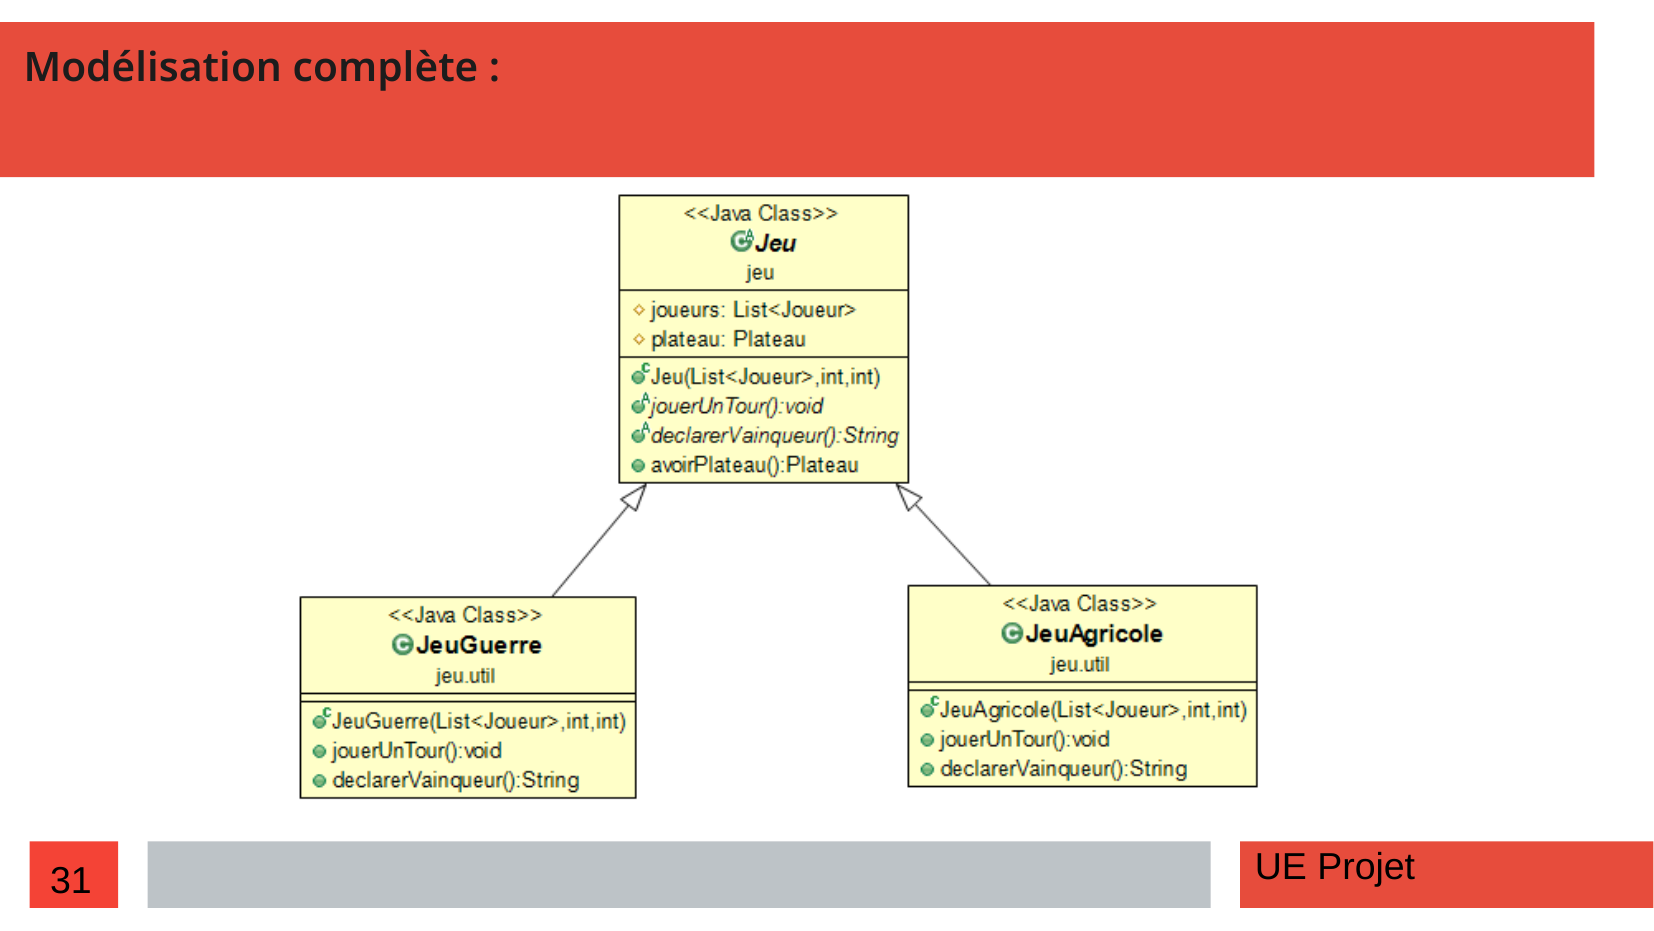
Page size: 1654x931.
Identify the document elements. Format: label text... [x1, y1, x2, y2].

picture [295, 190, 1263, 804]
text_box 31 [35, 852, 130, 910]
list Modélisation complète : [23, 38, 750, 296]
text_box UE Projet [1240, 838, 1501, 896]
